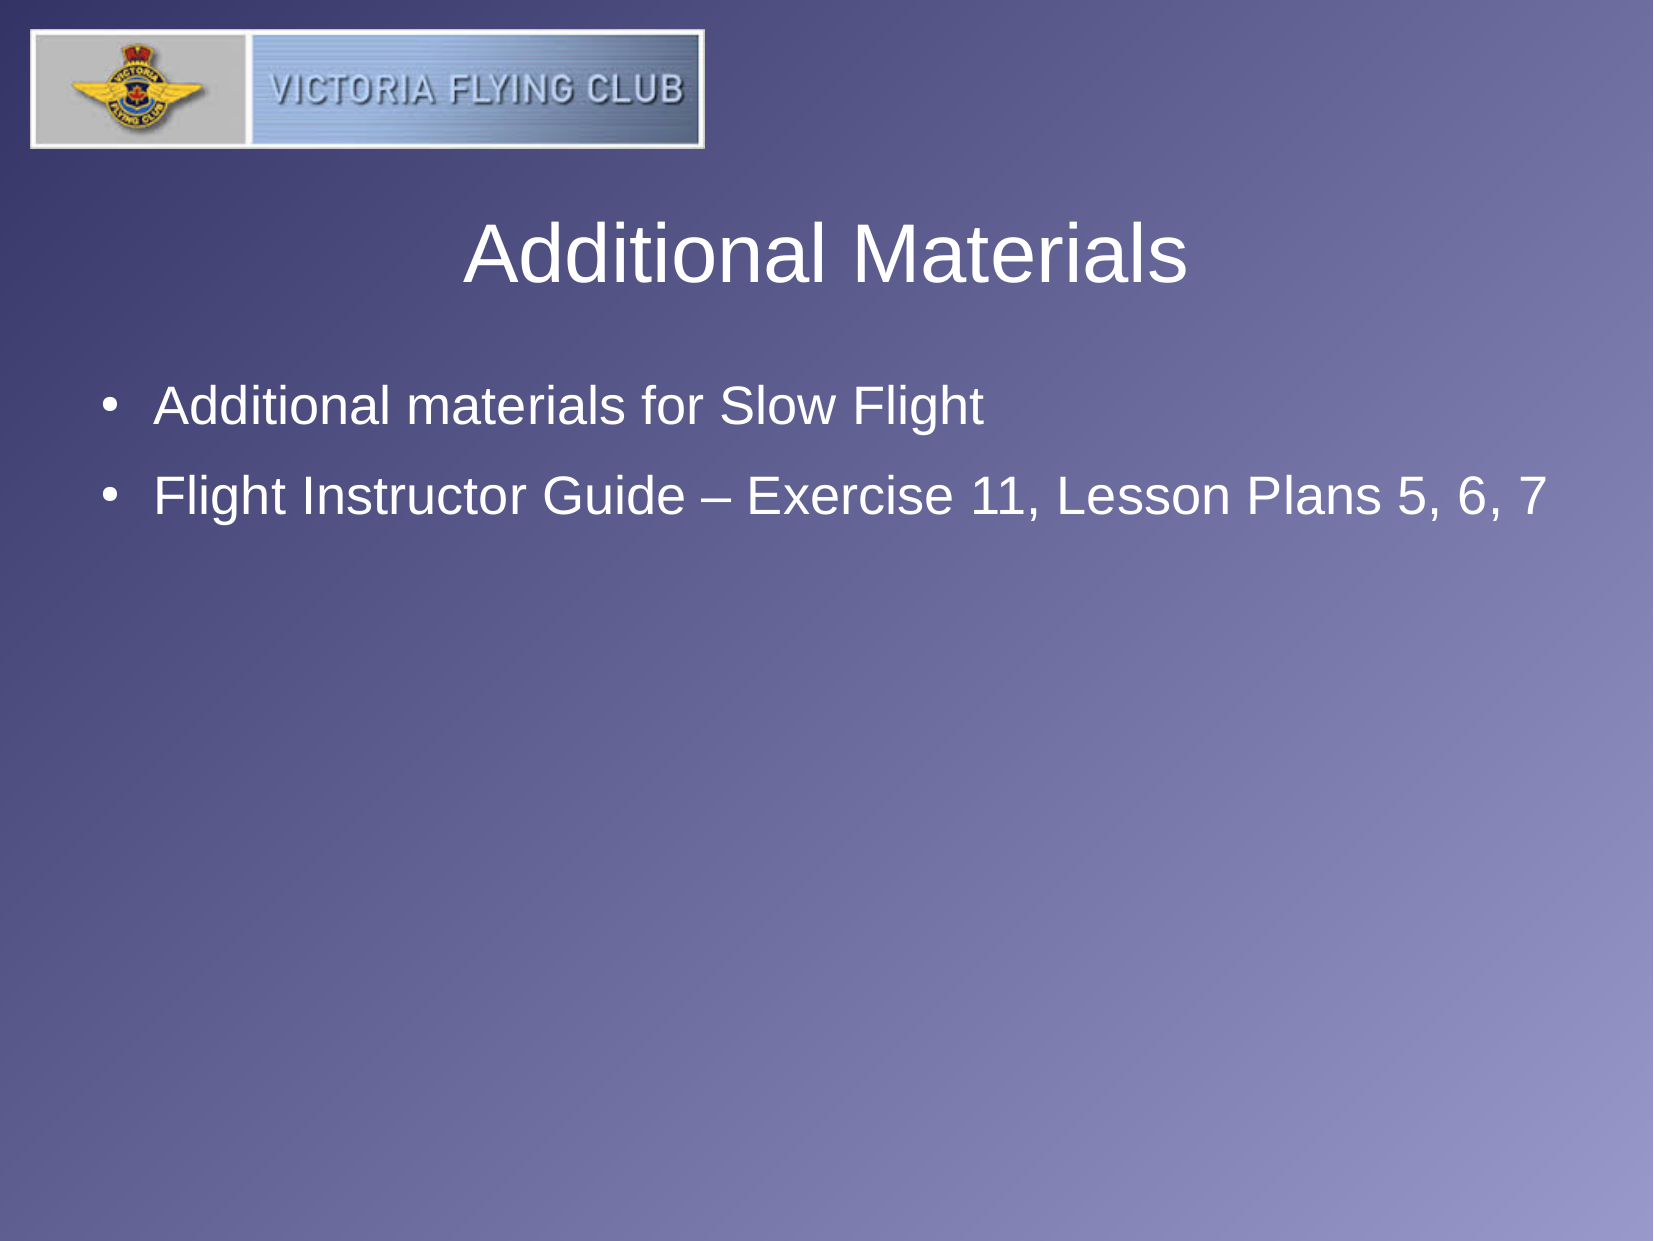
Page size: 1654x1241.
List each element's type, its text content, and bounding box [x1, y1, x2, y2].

list Additional materials for Slow Flight Flight Instructor Guide – Exercise 11, Lesson Plans 5, 6, 7 [82, 375, 1571, 1095]
title Additional Materials [82, 150, 1571, 358]
picture [30, 29, 705, 149]
